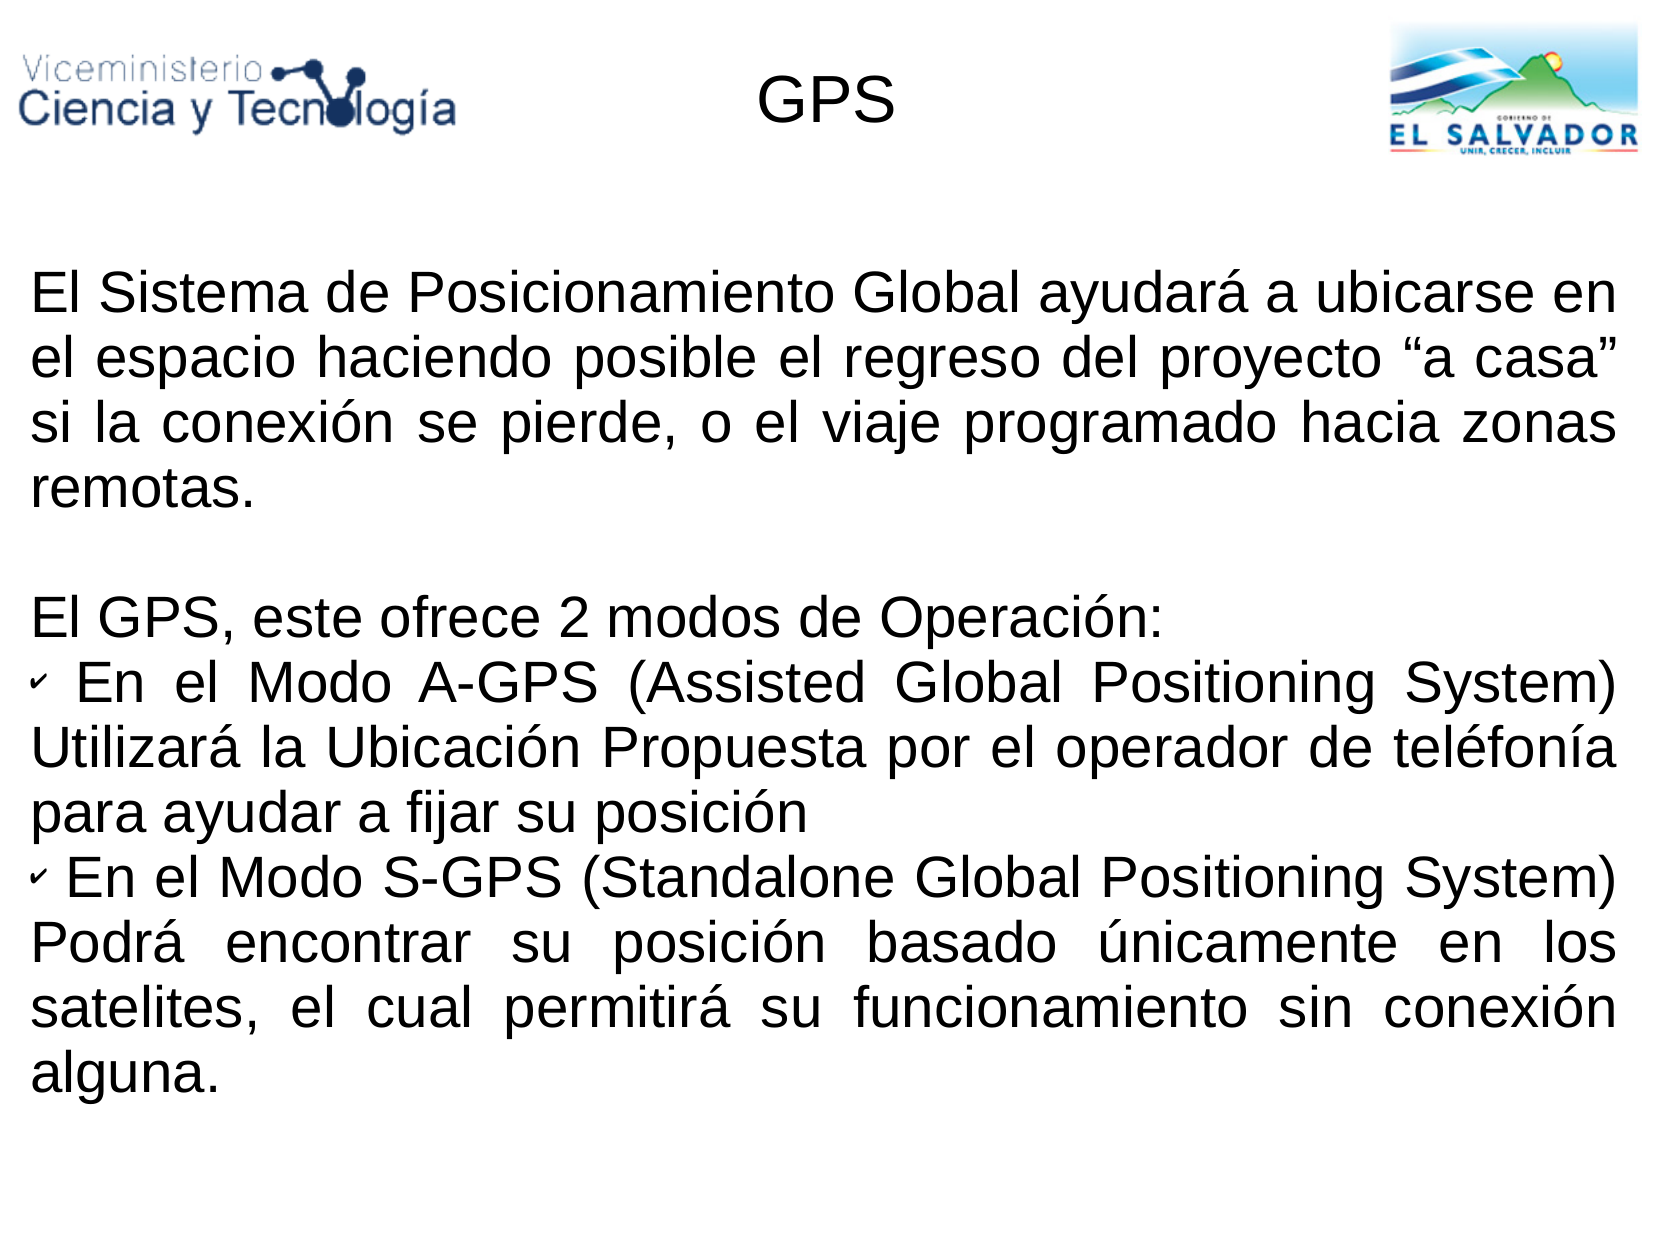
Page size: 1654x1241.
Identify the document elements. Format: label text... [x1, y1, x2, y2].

picture [11, 17, 475, 162]
picture [1388, 15, 1642, 160]
subtitle El Sistema de Posicionamiento Global ayudará a ubicarse en el espacio haciendo posible el regreso del proyecto “a casa” si la conexión se pierde, o el viaje programado hacia zonas remotas. El GPS, este ofrece 2 modos de Operación: En el Modo A-GPS (Assisted Global Positioning System) Utilizará la Ubicación Propuesta por el operador de teléfonía para ayudar a fijar su posición En el Modo S-GPS (Standalone Global Positioning System) Podrá encontrar su posición basado únicamente en los satelites, el cual permitirá su funcionamiento sin conexión alguna. [30, 195, 1621, 1171]
title GPS [29, 49, 1624, 151]
